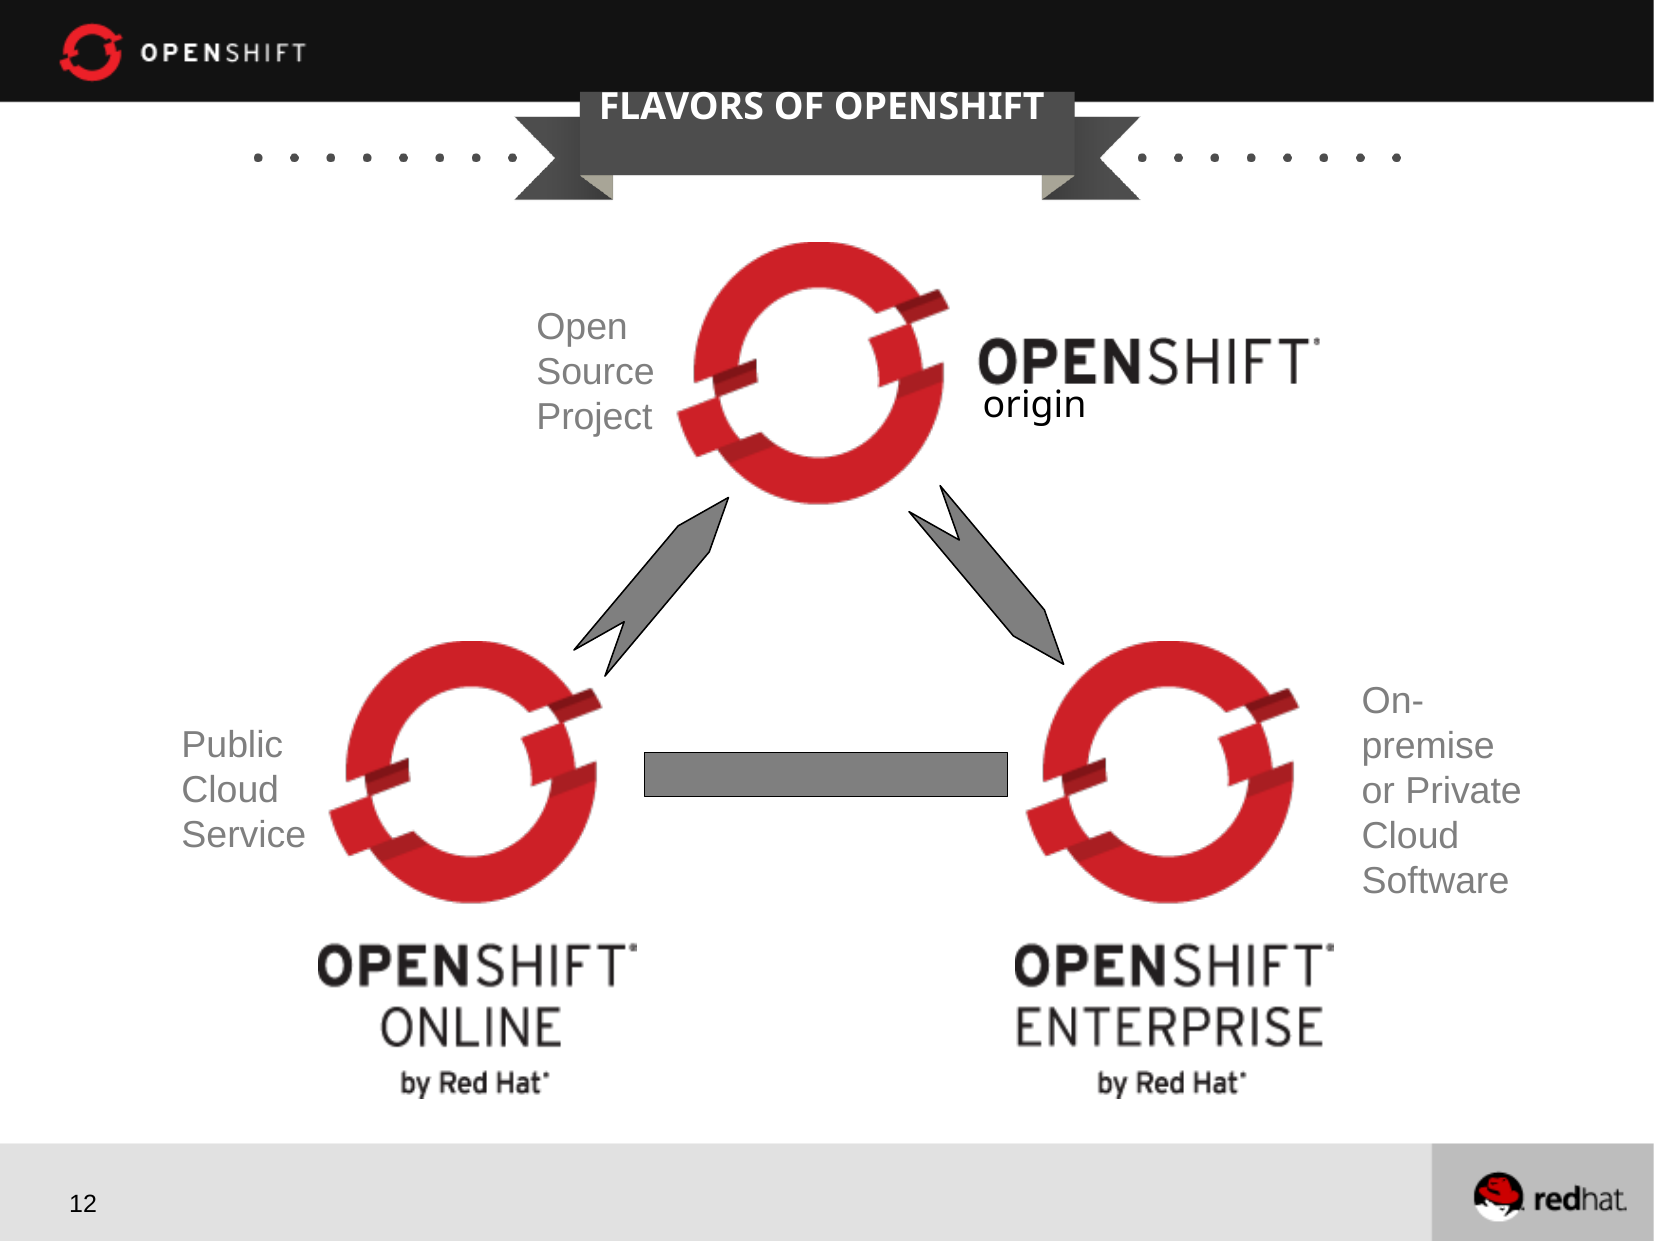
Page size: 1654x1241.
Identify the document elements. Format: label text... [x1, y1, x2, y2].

text_box origin [1035, 404, 1047, 415]
text_box [909, 485, 1064, 665]
text_box [573, 497, 729, 677]
picture [0, 0, 1654, 1241]
text_box [644, 752, 1008, 797]
text_box origin [987, 404, 999, 415]
text_box Public Cloud Service [166, 700, 334, 872]
text_box Open Source Project [521, 281, 689, 453]
text_box origin [984, 404, 1102, 433]
text_box On-premise or Private Cloud Software [1346, 700, 1548, 872]
text_box FLAVORS OF OPENSHIFT [576, 73, 1068, 136]
